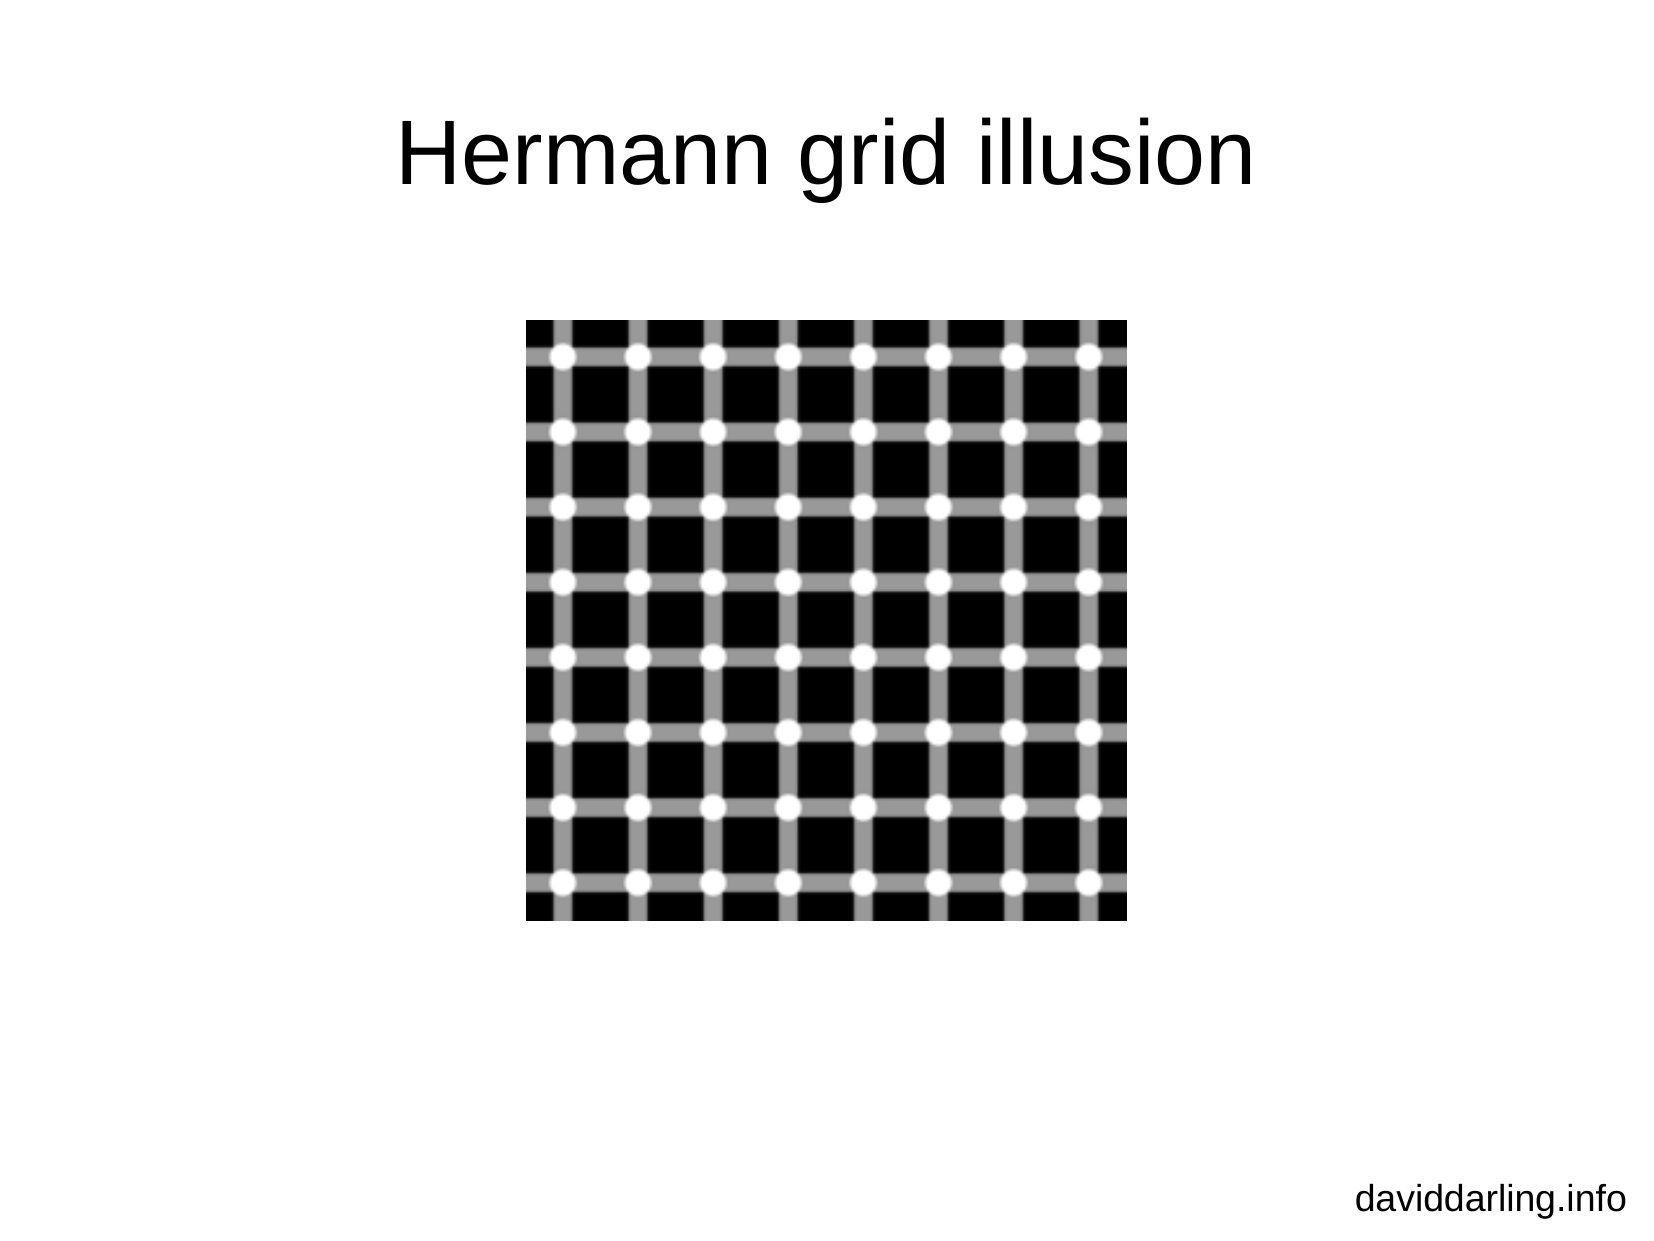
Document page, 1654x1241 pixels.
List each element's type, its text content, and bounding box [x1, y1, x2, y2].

text_box daviddarling.info [1340, 1170, 1642, 1228]
title Hermann grid illusion [82, 49, 1571, 257]
picture [526, 320, 1127, 921]
